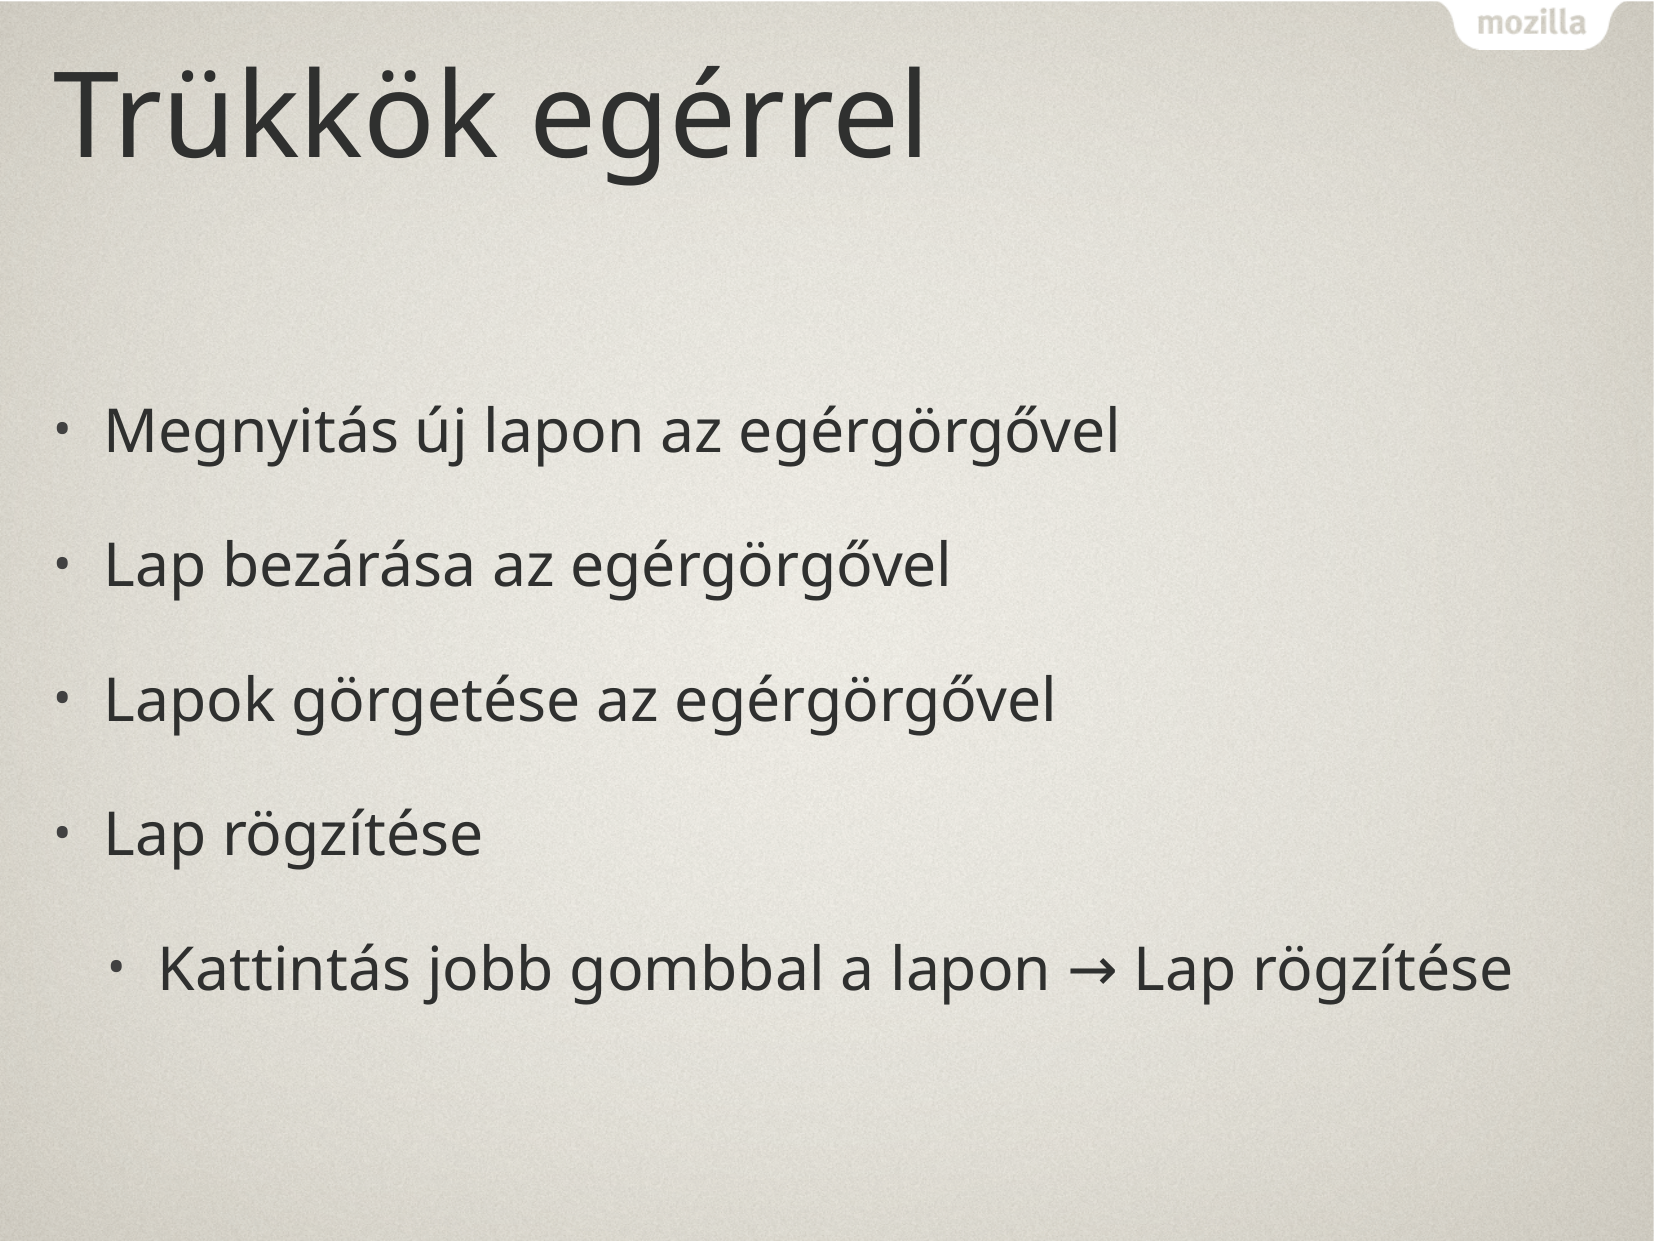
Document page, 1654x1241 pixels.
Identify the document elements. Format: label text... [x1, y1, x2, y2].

picture [0, 0, 1654, 1241]
title Trükkök egérrel [45, 0, 1609, 238]
list Megnyitás új lapon az egérgörgővel Lap bezárása az egérgörgővel Lapok görgetése az egérgörgővel Lap rögzítése Kattintás jobb gombbal a lapon → Lap rögzítése [45, 212, 1607, 1182]
